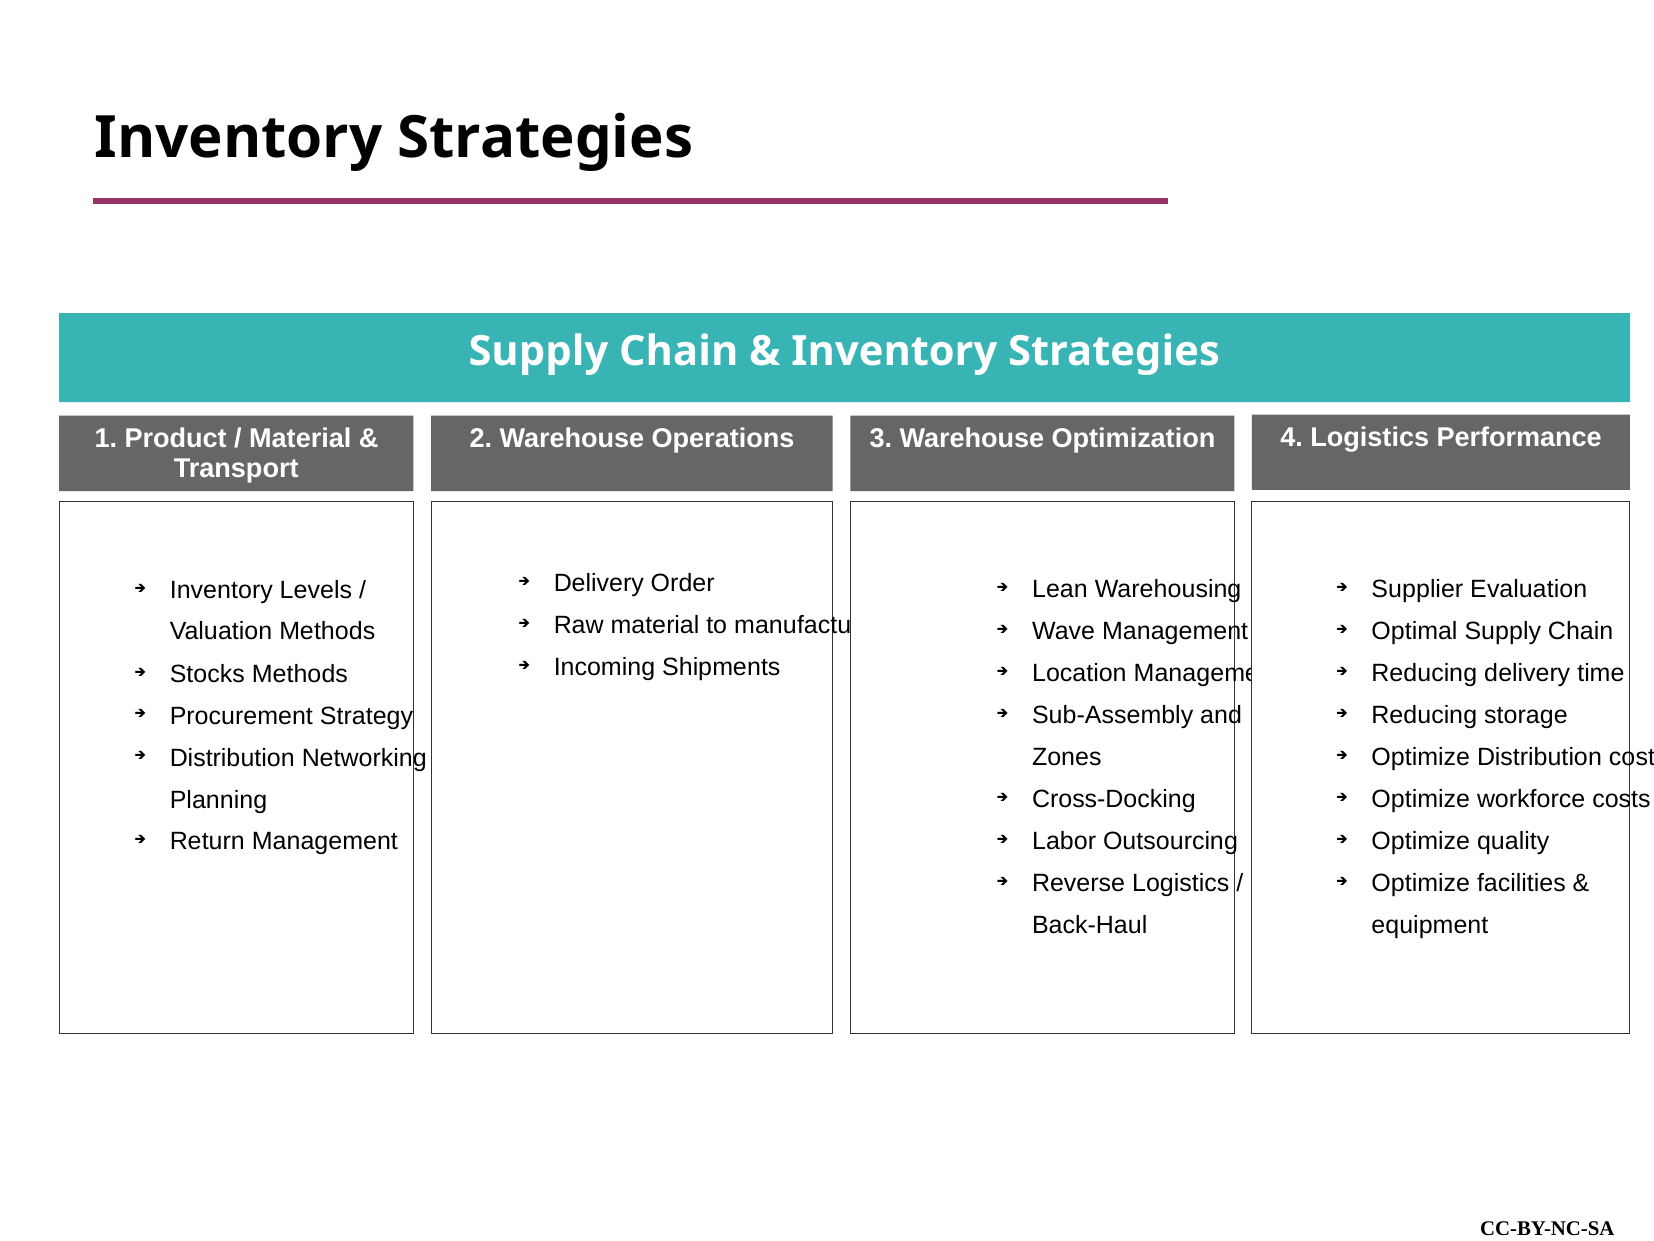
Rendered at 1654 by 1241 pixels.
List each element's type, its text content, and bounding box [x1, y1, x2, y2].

text_box [1251, 501, 1630, 1034]
text_box Delivery Order Raw material to manufacture Incoming Shipments [460, 527, 795, 722]
text_box Supply Chain & Inventory Strategies [59, 313, 1630, 403]
text_box Lean Warehousing Wave Management Location Management Sub-Assembly and Kitting Zones Cross-Docking Labor Outsourcing Reverse Logistics / Back-Haul [938, 702, 1140, 880]
text_box [1231, 711, 1235, 722]
text_box 2. Warehouse Operations [431, 415, 833, 492]
text_box 4. Logistics Performance [1251, 414, 1630, 490]
text_box [1624, 753, 1630, 764]
text_box Supplier Evaluation Optimal Supply Chain Reducing delivery time Reducing storage Optimize Distribution costs Optimize workforce costs Optimize quality Optimize facilities & equipment [1278, 673, 1589, 869]
title Inventory Strategies [94, 31, 1571, 239]
text_box 1. Product / Material & Transport [59, 415, 414, 492]
text_box [850, 501, 1235, 1034]
text_box [1230, 585, 1235, 595]
text_box [59, 501, 414, 1034]
text_box 3. Warehouse Optimization [850, 415, 1235, 492]
text_box Inventory Levels / Valuation Methods Stocks Methods Procurement Strategy Distribution Networking Planning Return Management [76, 631, 387, 827]
text_box [431, 501, 833, 1034]
